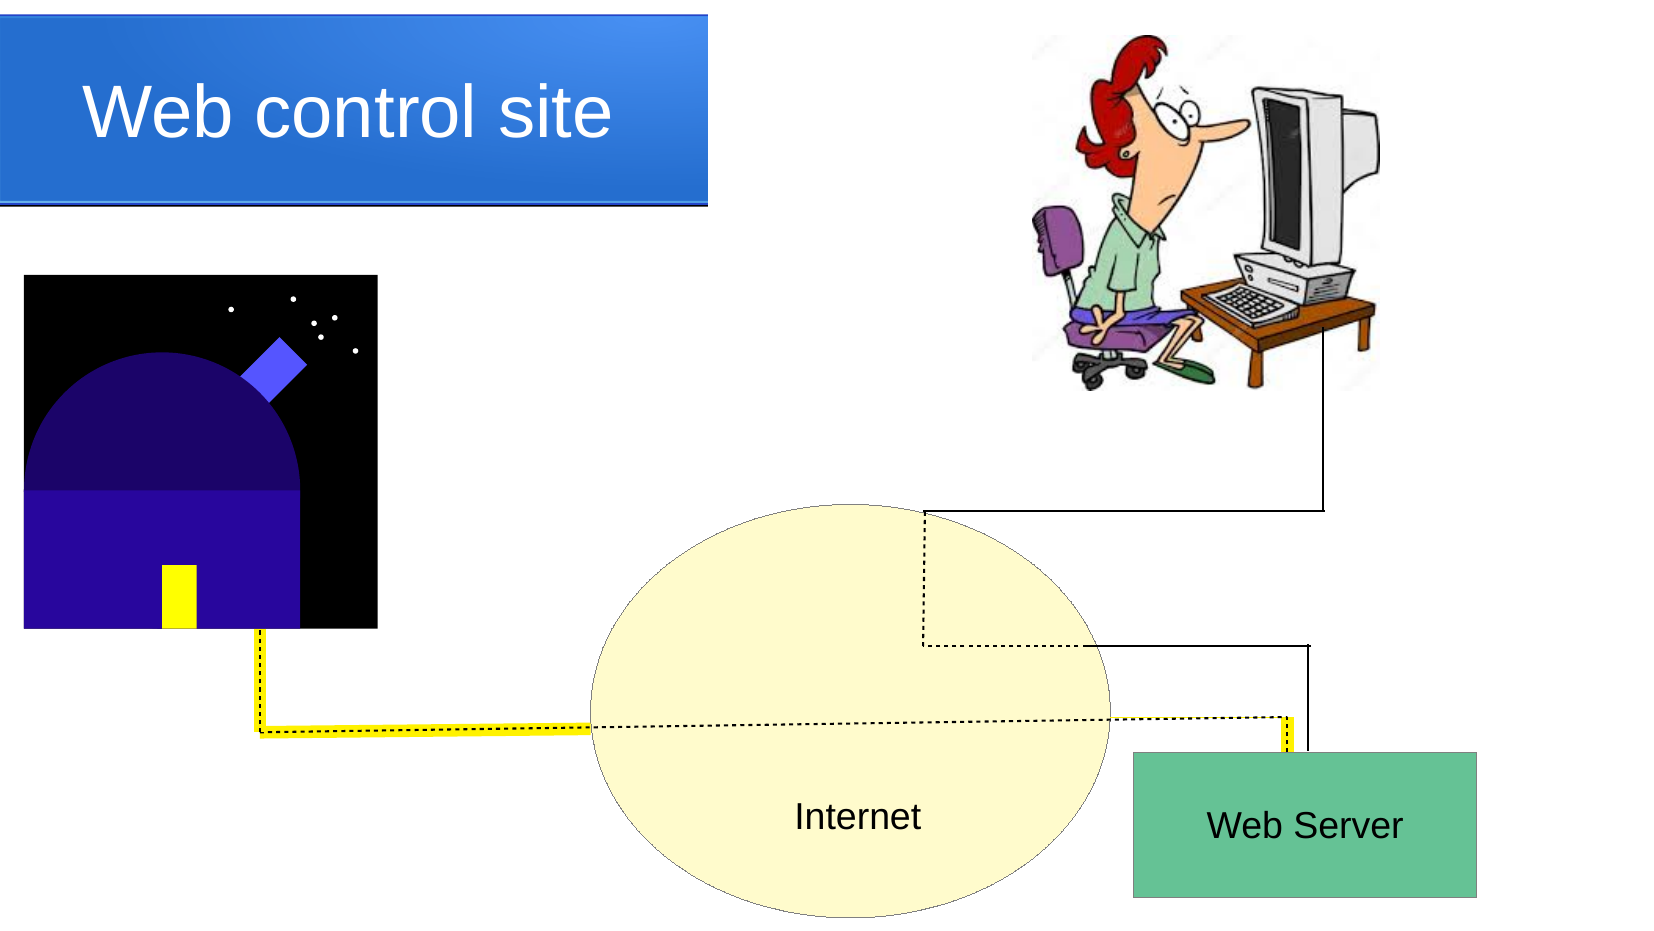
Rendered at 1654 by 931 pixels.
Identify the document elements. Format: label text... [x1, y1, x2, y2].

title Web control site [82, 35, 708, 189]
picture [1032, 35, 1380, 391]
picture [23, 274, 378, 629]
text_box [590, 504, 1111, 918]
text_box Internet [779, 787, 993, 847]
text_box [708, 11, 1359, 319]
text_box Web Server [1133, 752, 1477, 898]
